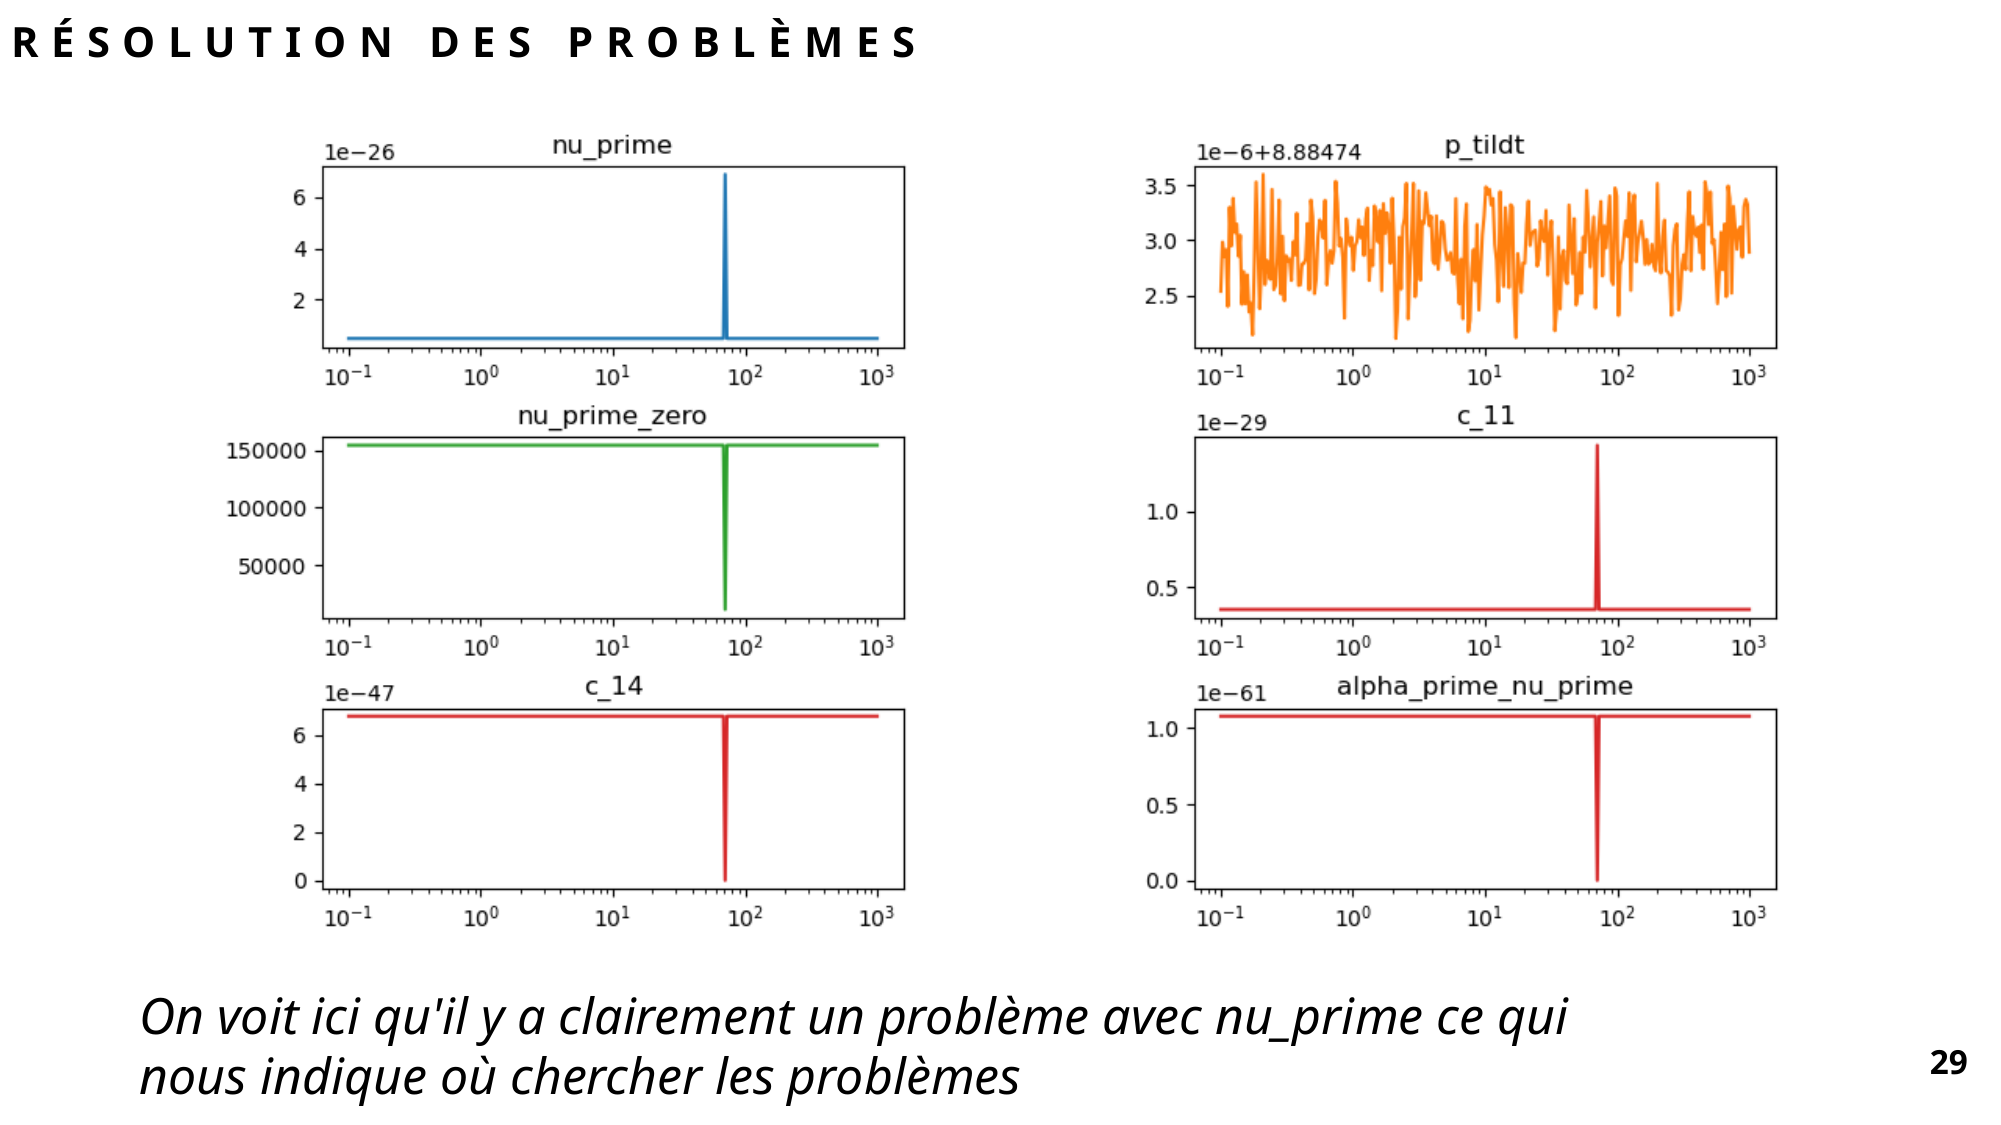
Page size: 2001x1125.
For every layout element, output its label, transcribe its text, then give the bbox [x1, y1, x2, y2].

picture [124, 71, 1862, 978]
text_box On voit ici qu'il y a clairement un problème avec nu_prime ce qui nous indique où chercher les problèmes [124, 978, 1750, 1112]
text_box <numéro> [1897, 1028, 2000, 1099]
title Résolution des problèmes [0, 0, 1989, 74]
